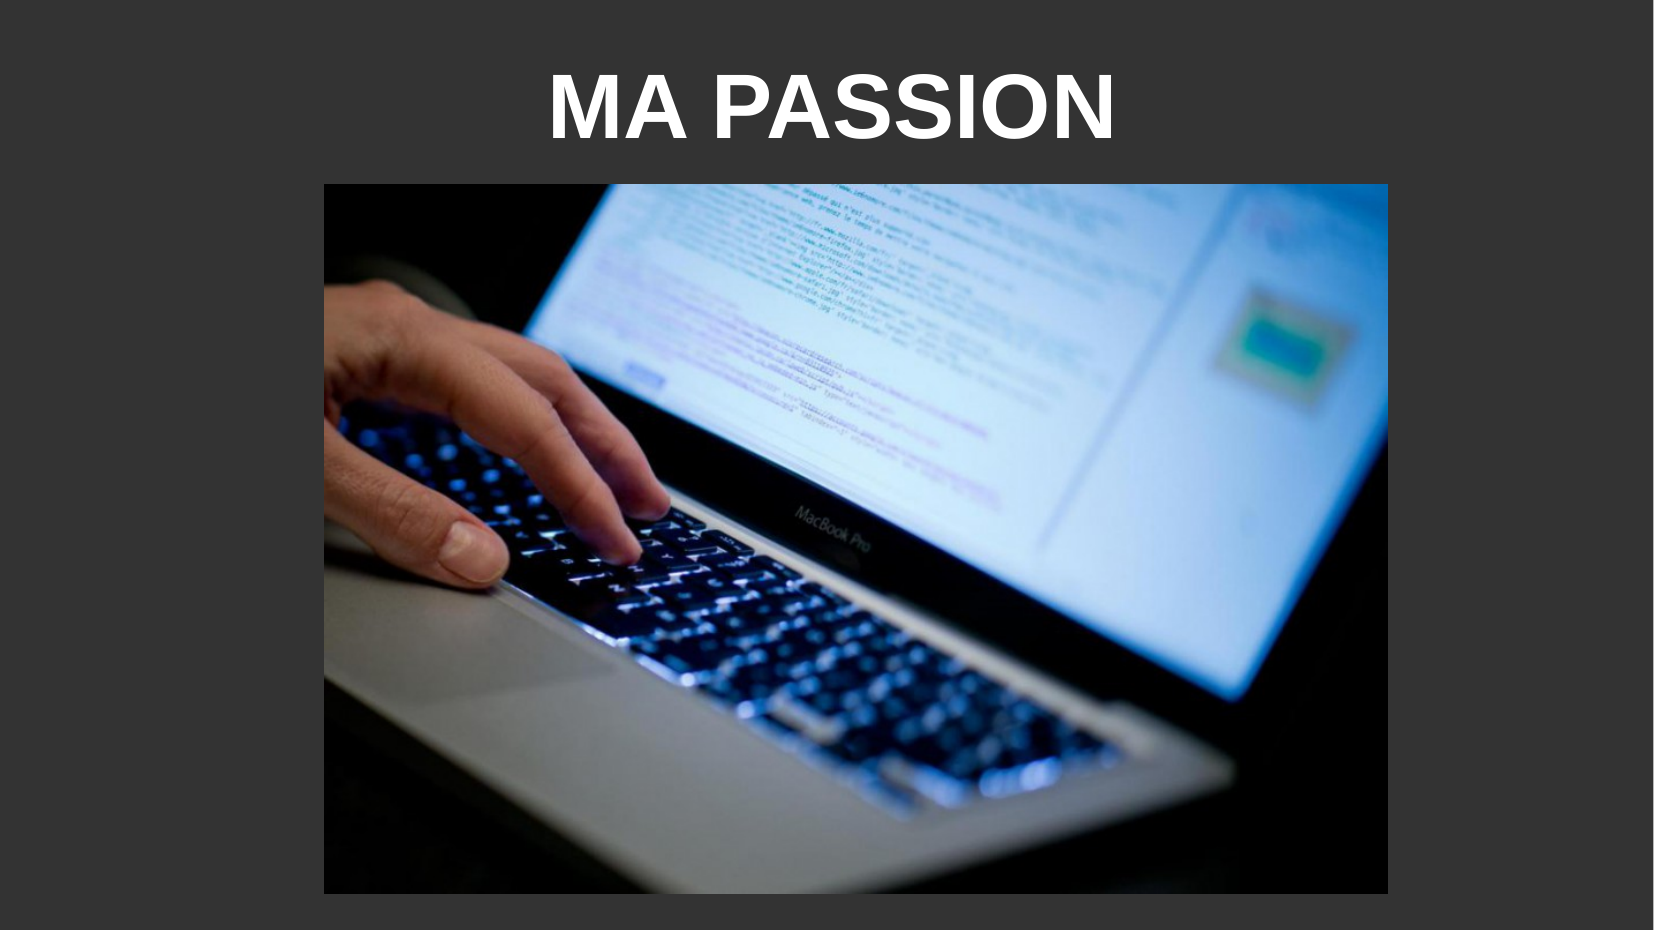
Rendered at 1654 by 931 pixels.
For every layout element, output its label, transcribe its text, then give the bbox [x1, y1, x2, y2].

picture [324, 184, 1388, 894]
title MA PASSION [88, 29, 1577, 185]
